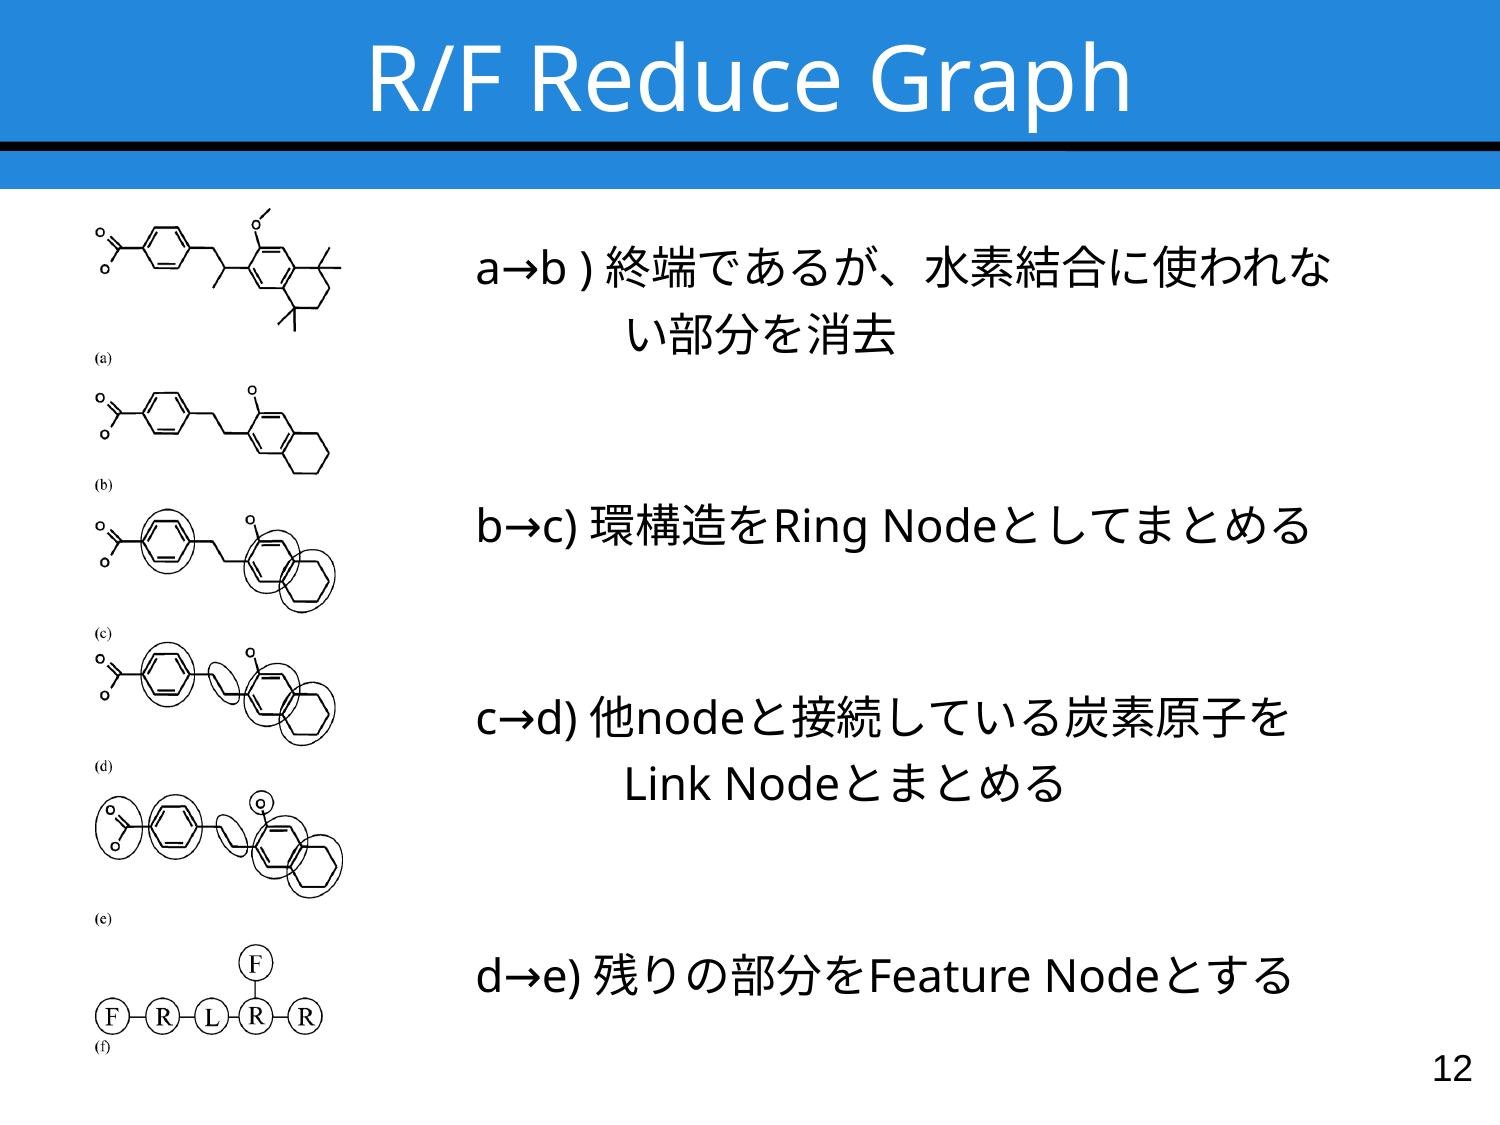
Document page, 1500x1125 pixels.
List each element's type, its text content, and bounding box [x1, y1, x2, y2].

text_box a→b ) 終端であるが、水素結合に使われな い部分を消去 b→c) 環構造をRing Nodeとしてまとめる c→d) 他nodeと接続している炭素原子を Link Nodeとまとめる d→e) 残りの部分をFeature Nodeとする [460, 224, 1394, 786]
picture [91, 200, 343, 1063]
title R/F Reduce Graph [75, 29, 1425, 122]
